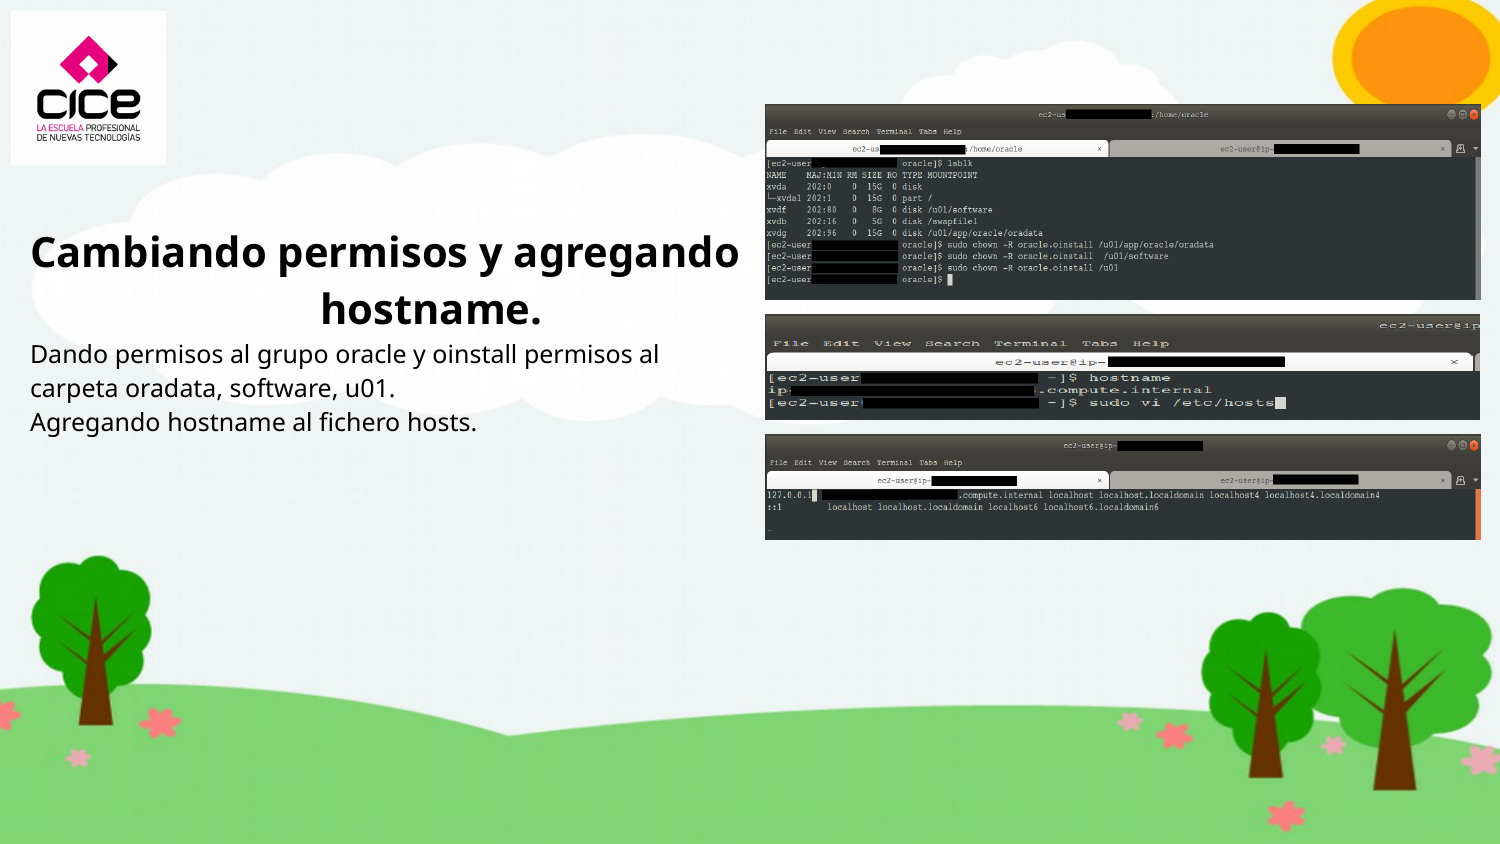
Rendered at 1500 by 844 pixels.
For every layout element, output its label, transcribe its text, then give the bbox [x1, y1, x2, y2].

title Cambiando permisos y agregando hostname. Dando permisos al grupo oracle y oinstall permisos al carpeta oradata, software, u01. Agregando hostname al fichero hosts. [30, 240, 751, 422]
picture [0, 0, 1500, 844]
